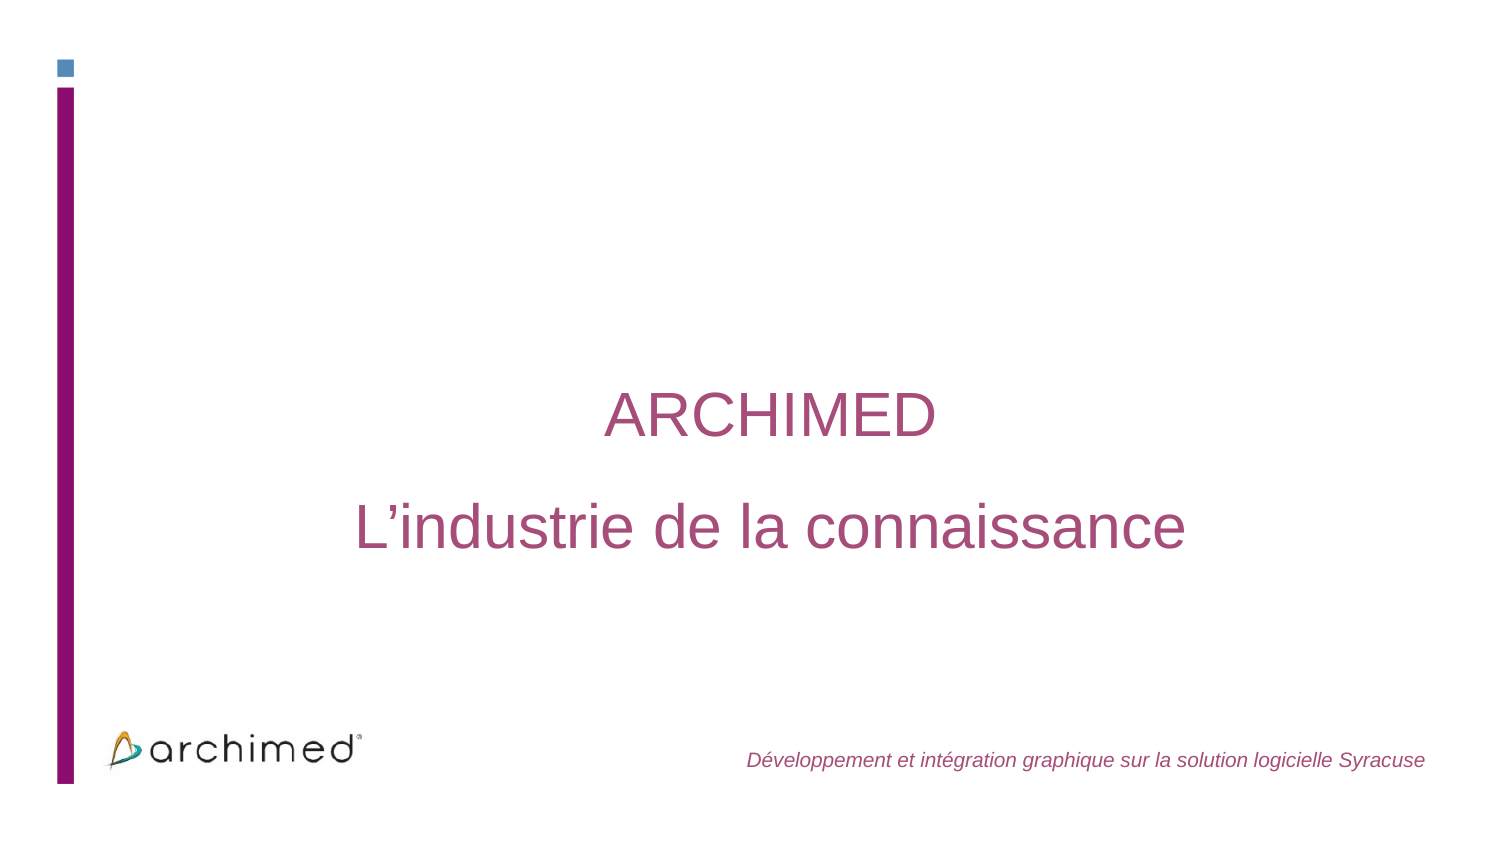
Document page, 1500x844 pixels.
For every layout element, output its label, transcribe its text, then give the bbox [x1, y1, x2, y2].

title Développement et intégration graphique sur la solution logicielle Syracuse [81, 743, 1441, 787]
picture [57, 59, 74, 785]
text_box ARCHIMED L’industrie de la connaissance [103, 321, 1441, 523]
picture [103, 731, 362, 780]
